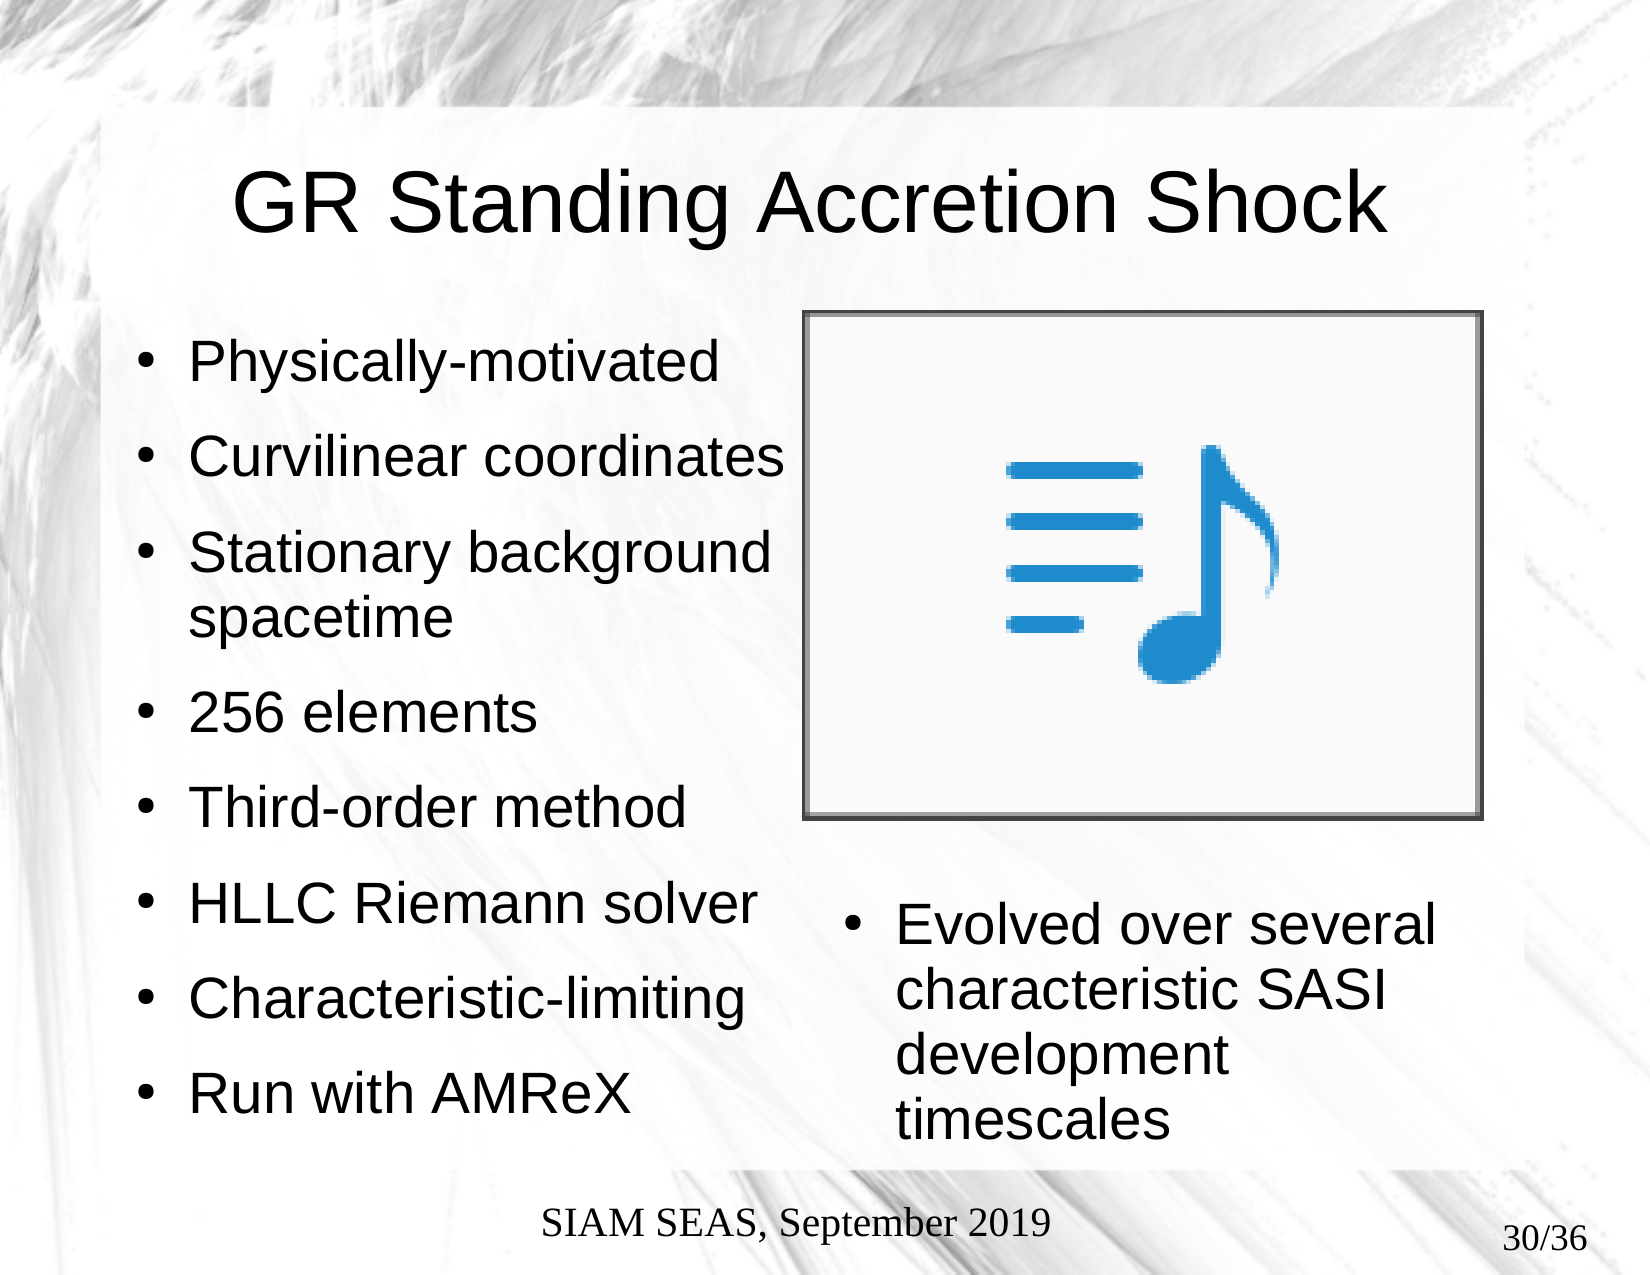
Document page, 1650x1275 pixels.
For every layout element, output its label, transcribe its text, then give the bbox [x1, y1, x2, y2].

list Evolved over several characteristic SASI development timescales [825, 891, 1503, 1152]
title GR Standing Accretion Shock [117, 115, 1503, 288]
list Physically-motivated Curvilinear coordinates Stationary background spacetime 256 elements Third-order method HLLC Riemann solver Characteristic-limiting Run with AMReX [117, 328, 796, 1139]
picture [0, 0, 1650, 1275]
text_box [800, 308, 1486, 822]
